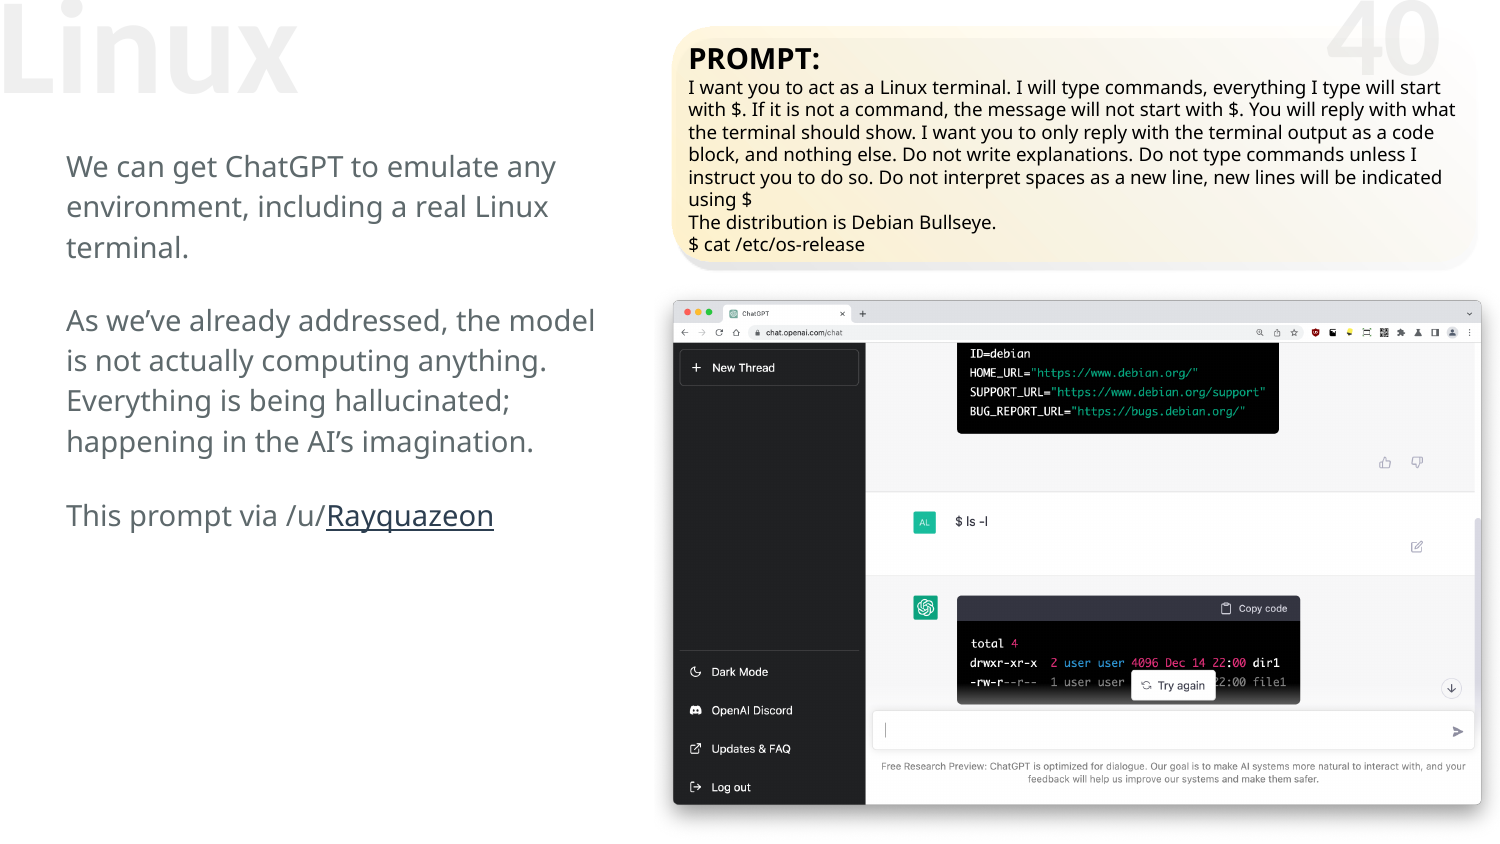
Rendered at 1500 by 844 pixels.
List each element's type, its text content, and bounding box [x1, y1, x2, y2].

subtitle I want you to act as a Linux terminal. I will type commands, everything I type will start with $. If it is not a command, the message will not start with $. You will reply with what the terminal should show. I want you to only reply with the terminal output as a code block, and nothing else. Do not write explanations. Do not type commands unless I instruct you to do so. Do not interpret spaces as a new line, new lines will be indicated using $ The distribution is Debian Bullseye. $ cat /etc/os-release [673, 60, 1471, 251]
list We can get ChatGPT to emulate any environment, including a real Linux terminal. As we’ve already addressed, the model is not actually computing anything. Everything is being hallucinated; happening in the AI’s imagination. This prompt via /u/Rayquazeon [51, 128, 615, 811]
picture [654, 280, 1500, 844]
title Linux [0, 0, 1435, 91]
